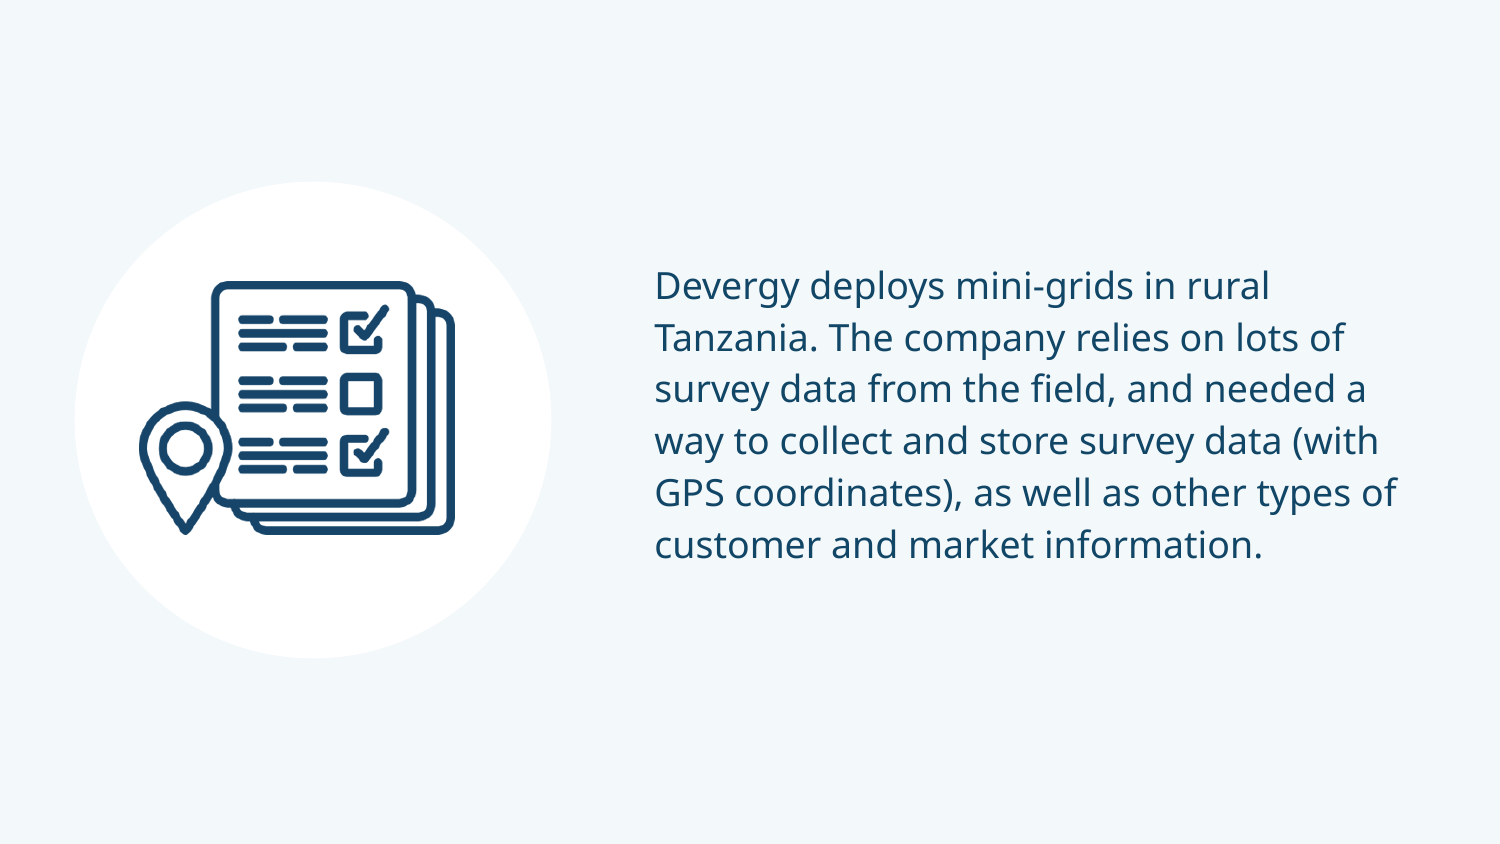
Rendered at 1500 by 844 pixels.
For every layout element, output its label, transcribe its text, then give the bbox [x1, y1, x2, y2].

text_box [74, 181, 552, 659]
picture [133, 276, 460, 539]
title Devergy deploys mini-grids in rural Tanzania. The company relies on lots of survey data from the field, and needed a way to collect and store survey data (with GPS coordinates), as well as other types of customer and market information. [639, 240, 1444, 569]
